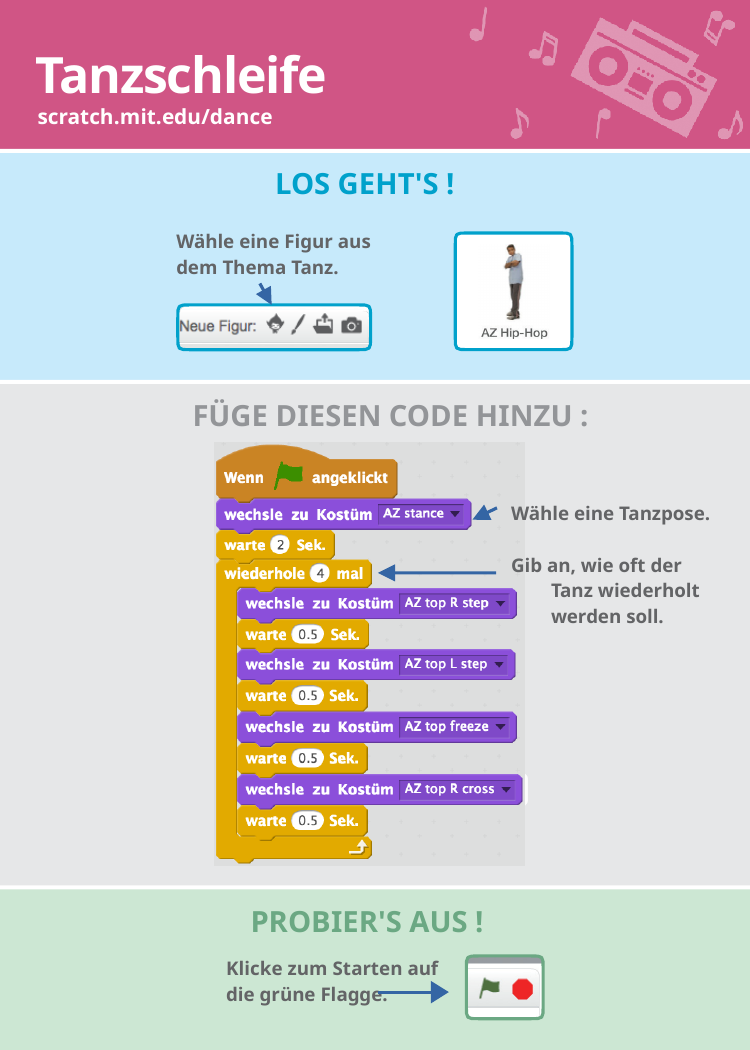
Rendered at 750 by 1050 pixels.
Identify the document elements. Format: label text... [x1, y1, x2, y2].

text_box LOS GEHT'S ! Wähle eine Figur aus dem Thema Tanz. [174, 165, 455, 269]
picture [180, 312, 367, 340]
picture [214, 442, 525, 866]
text_box Wähle eine Tanzpose. Gib an, wie oft der Tanz wiederholt werden soll. [508, 498, 715, 611]
text_box [0, 0, 750, 1050]
text_box Tanzschleife scratch.mit.edu/dance [35, 43, 715, 219]
text_box FÜGE DIESEN CODE HINZU : [177, 396, 603, 432]
text_box PROBIER'S AUS ! Klicke zum Starten auf die grüne Flagge. [188, 903, 544, 1007]
